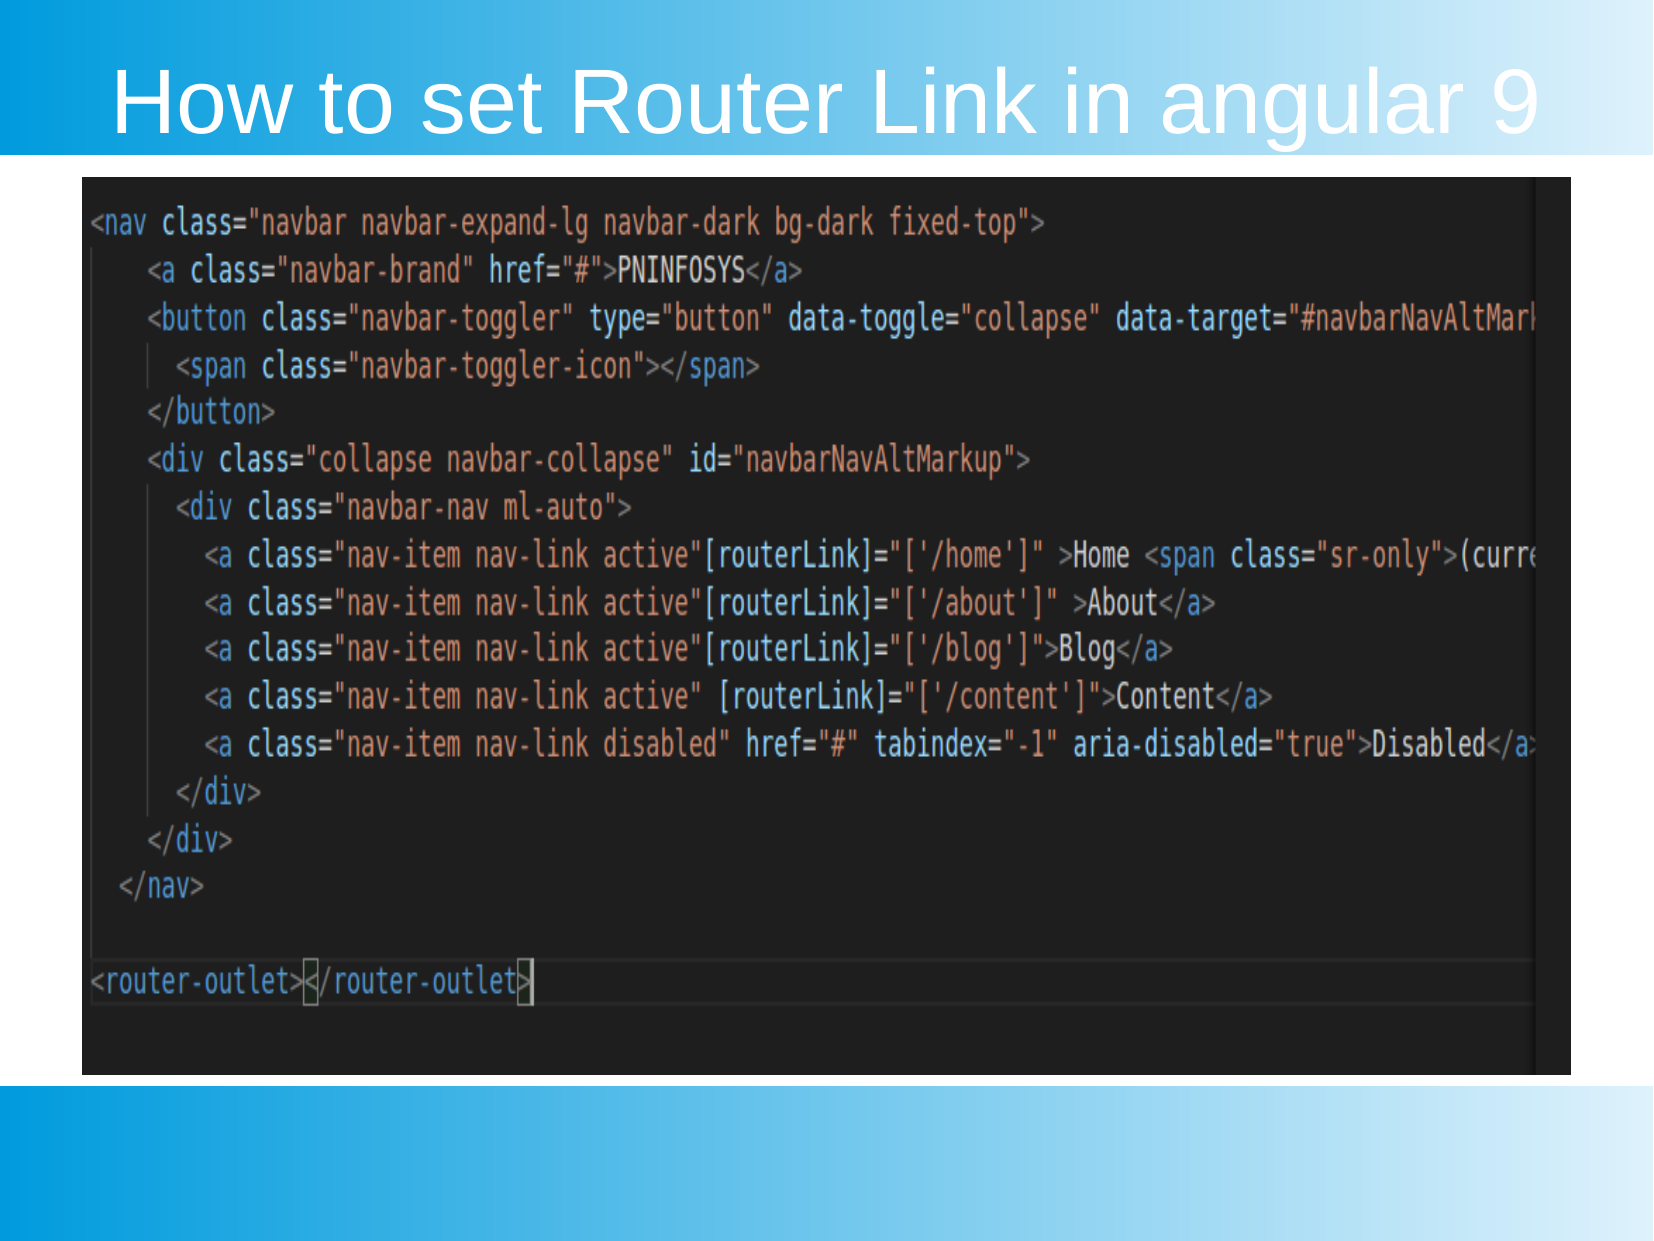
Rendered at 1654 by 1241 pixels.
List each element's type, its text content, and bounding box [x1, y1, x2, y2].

title How to set Router Link in angular 9 [82, 49, 1571, 155]
picture [82, 177, 1571, 1075]
